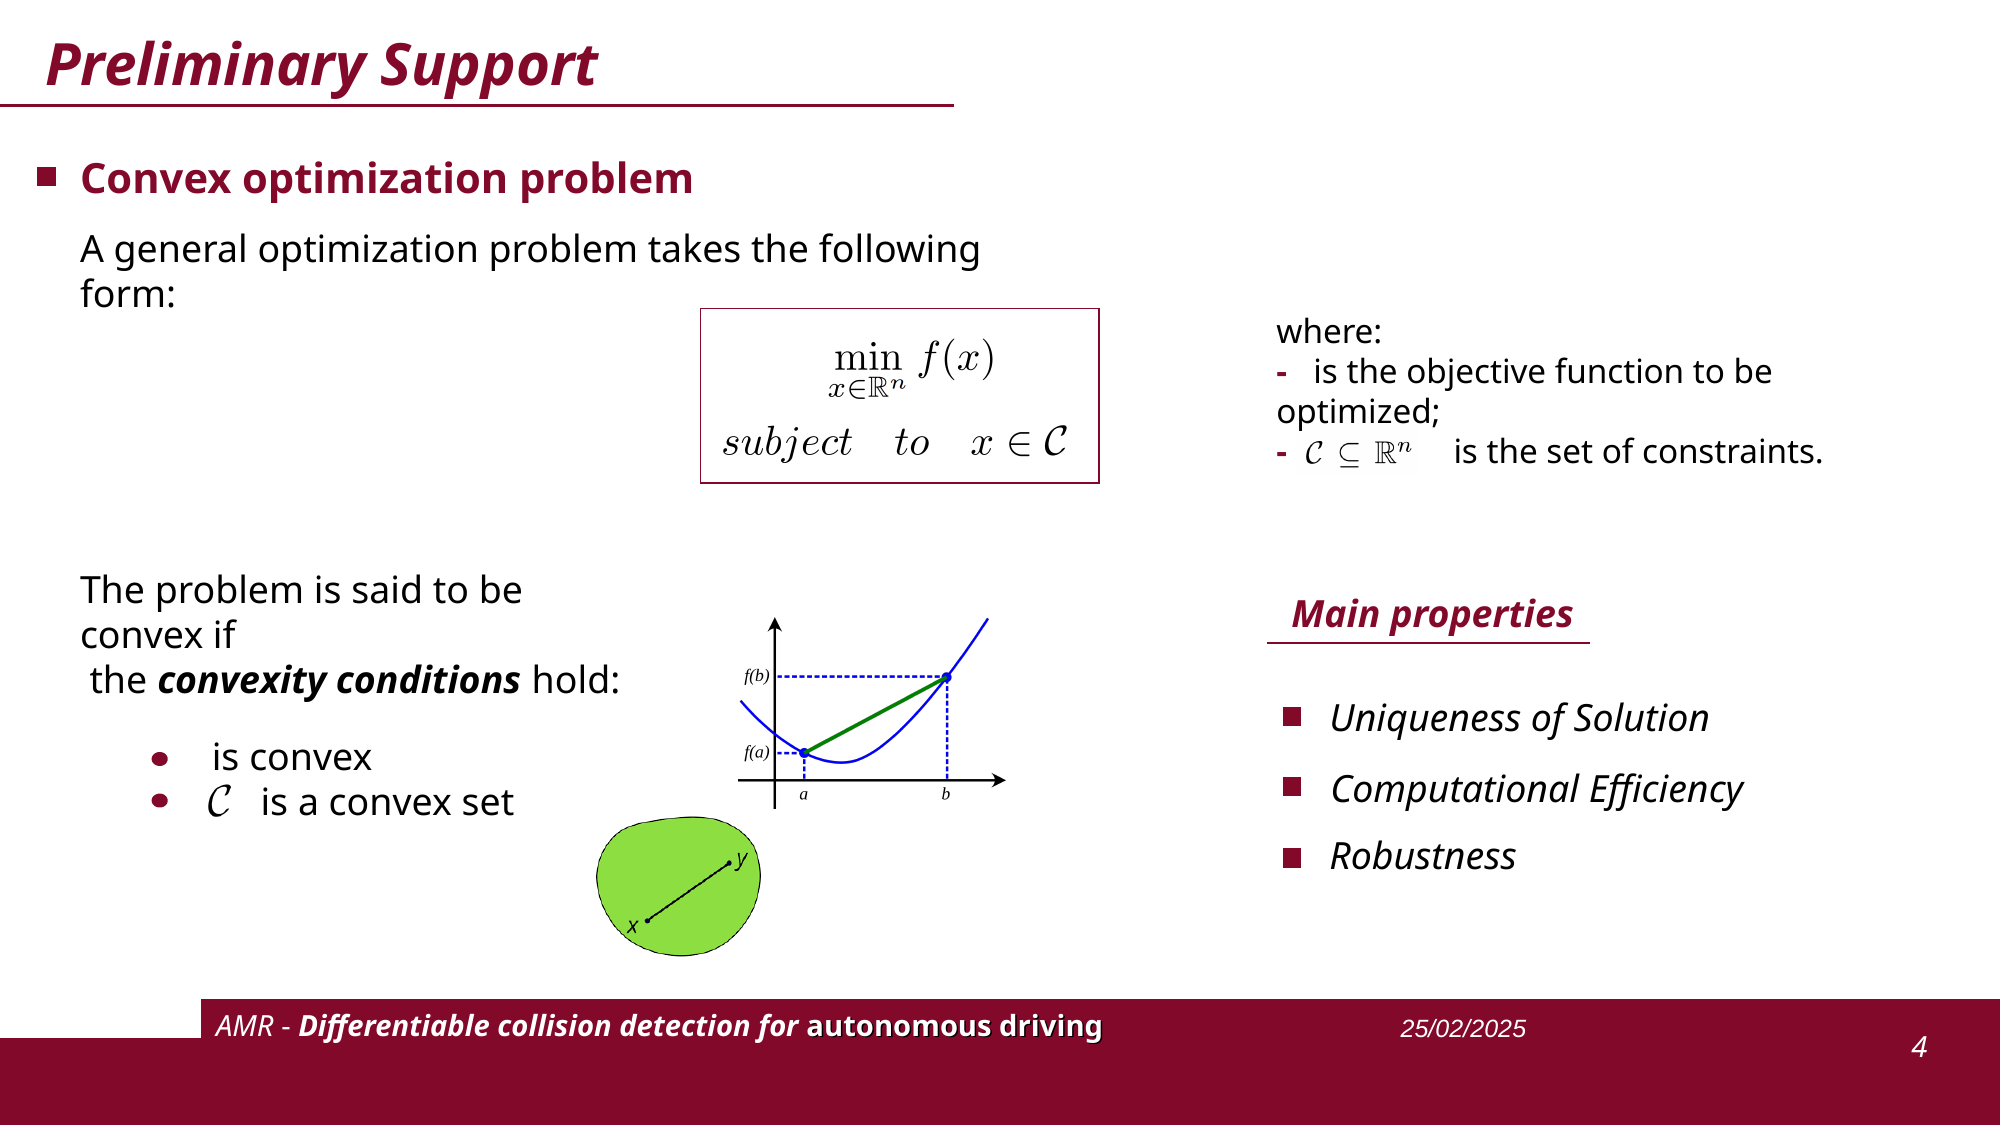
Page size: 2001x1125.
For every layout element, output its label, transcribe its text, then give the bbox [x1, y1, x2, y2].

text_box Computational Efficiency [1315, 757, 1782, 819]
text_box where: - is the objective function to be optimized; - is the set of constraints. [1261, 303, 1922, 485]
text_box [1283, 848, 1301, 868]
text_box Robustness [1314, 824, 1567, 885]
text_box 4 [1896, 1020, 1966, 1072]
text_box AMR - Differentiable collision detection for autonomous driving [201, 999, 1202, 1051]
text_box [153, 753, 167, 765]
picture [738, 617, 1006, 809]
picture [587, 832, 769, 972]
text_box [1283, 707, 1301, 726]
text_box [153, 795, 167, 806]
text_box is convex is a convex set [187, 725, 872, 832]
text_box Preliminary Support [30, 19, 1031, 106]
picture [194, 782, 246, 832]
text_box [37, 167, 56, 186]
text_box The problem is said to be convex if the convexity conditions hold: [64, 558, 654, 665]
text_box Main properties [1276, 582, 1656, 644]
text_box [0, 999, 2000, 1125]
text_box Convex optimization problem [64, 143, 1065, 210]
text_box [1283, 777, 1301, 796]
text_box Uniqueness of Solution [1314, 686, 1749, 747]
picture [701, 309, 1099, 483]
text_box 25/02/2025 [1385, 1004, 1589, 1050]
text_box A general optimization problem takes the following form: [64, 217, 1065, 279]
